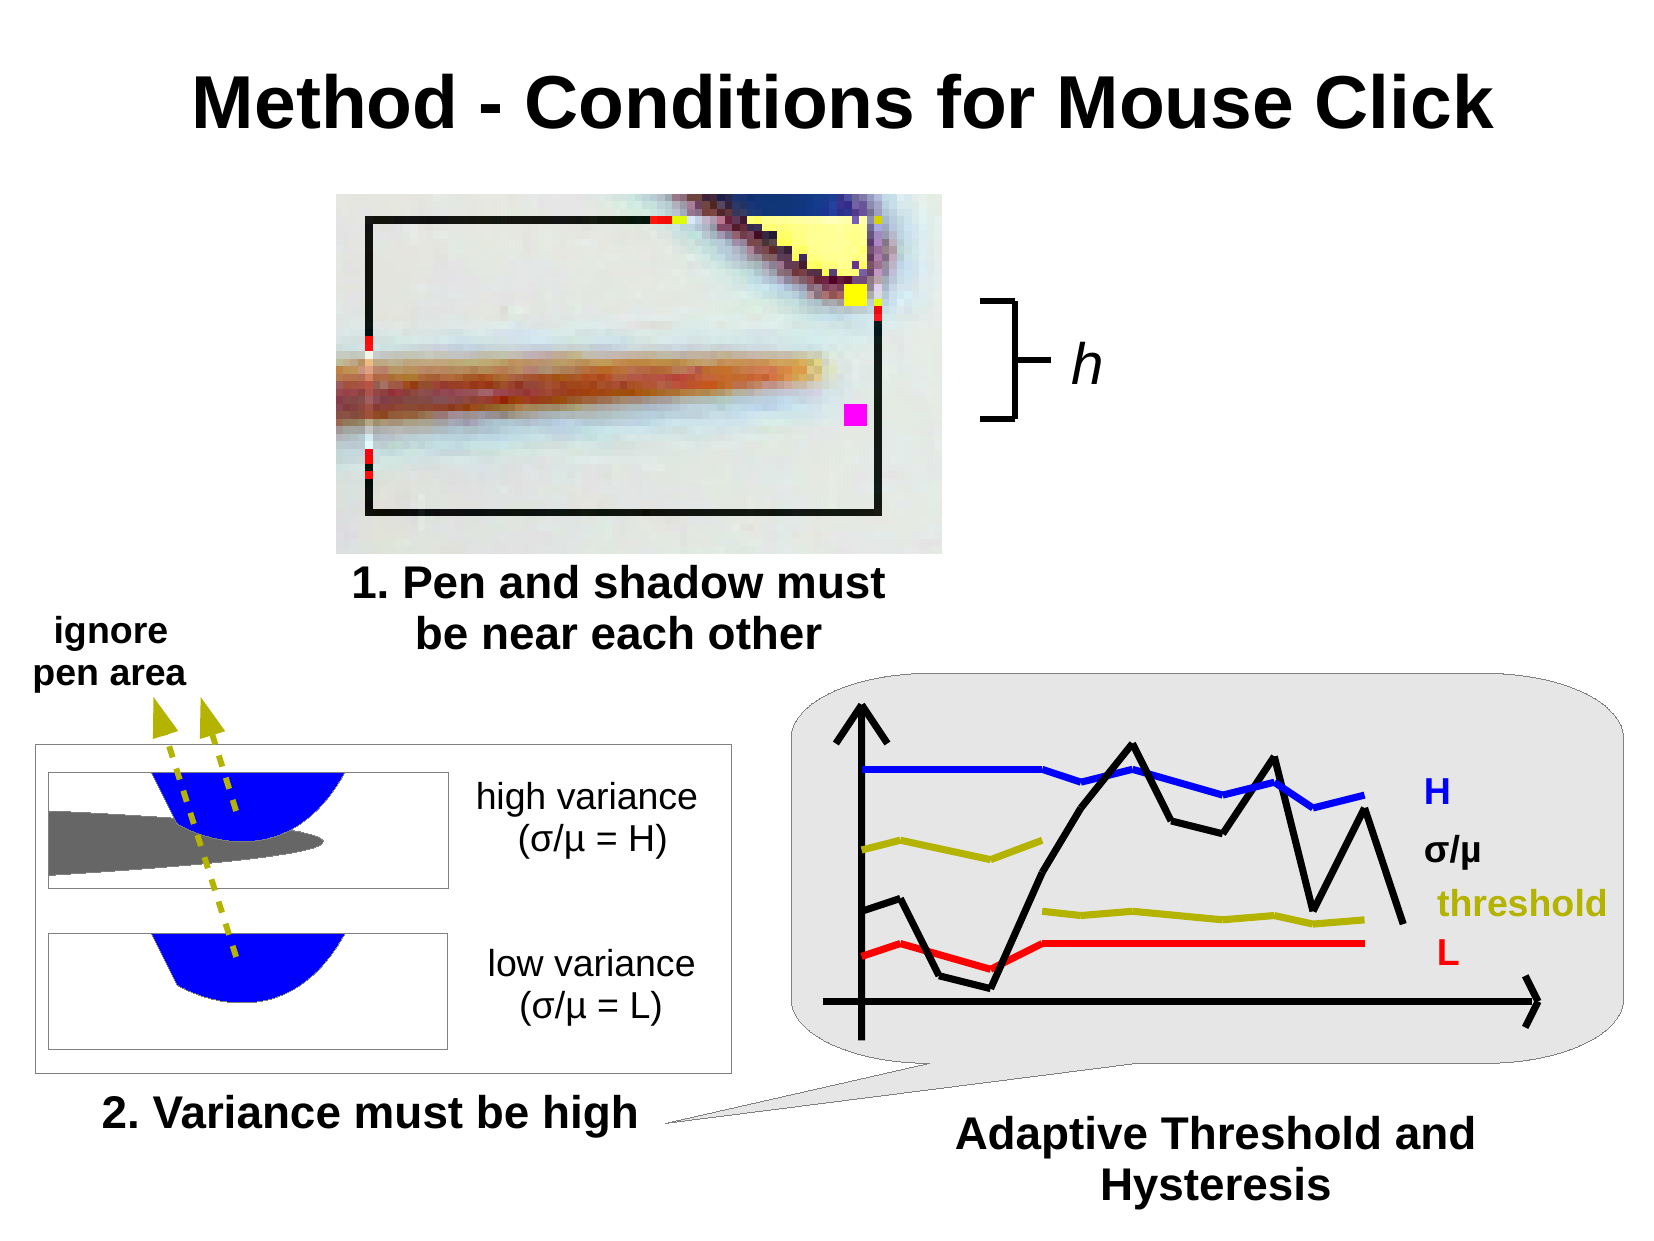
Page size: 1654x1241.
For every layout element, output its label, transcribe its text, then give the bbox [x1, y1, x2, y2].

text_box 2. Variance must be high [86, 1079, 745, 1152]
text_box σ/µ [1409, 820, 1619, 883]
text_box low variance (σ/µ = L) [472, 934, 778, 1043]
text_box Method - Conditions for Mouse Click [177, 53, 1510, 152]
text_box Adaptive Threshold and Hysteresis [939, 1100, 1598, 1229]
text_box L [1422, 938, 1480, 987]
text_box 1. Pen and shadow must be near each other [336, 554, 939, 667]
text_box ignore pen area [17, 602, 202, 702]
text_box high variance (σ/µ = H) [461, 768, 734, 877]
text_box [35, 744, 732, 1074]
text_box threshold [1422, 875, 1642, 938]
text_box [745, 673, 1624, 1114]
text_box h [1056, 324, 1119, 405]
text_box H [1409, 762, 1472, 820]
picture [336, 194, 942, 554]
